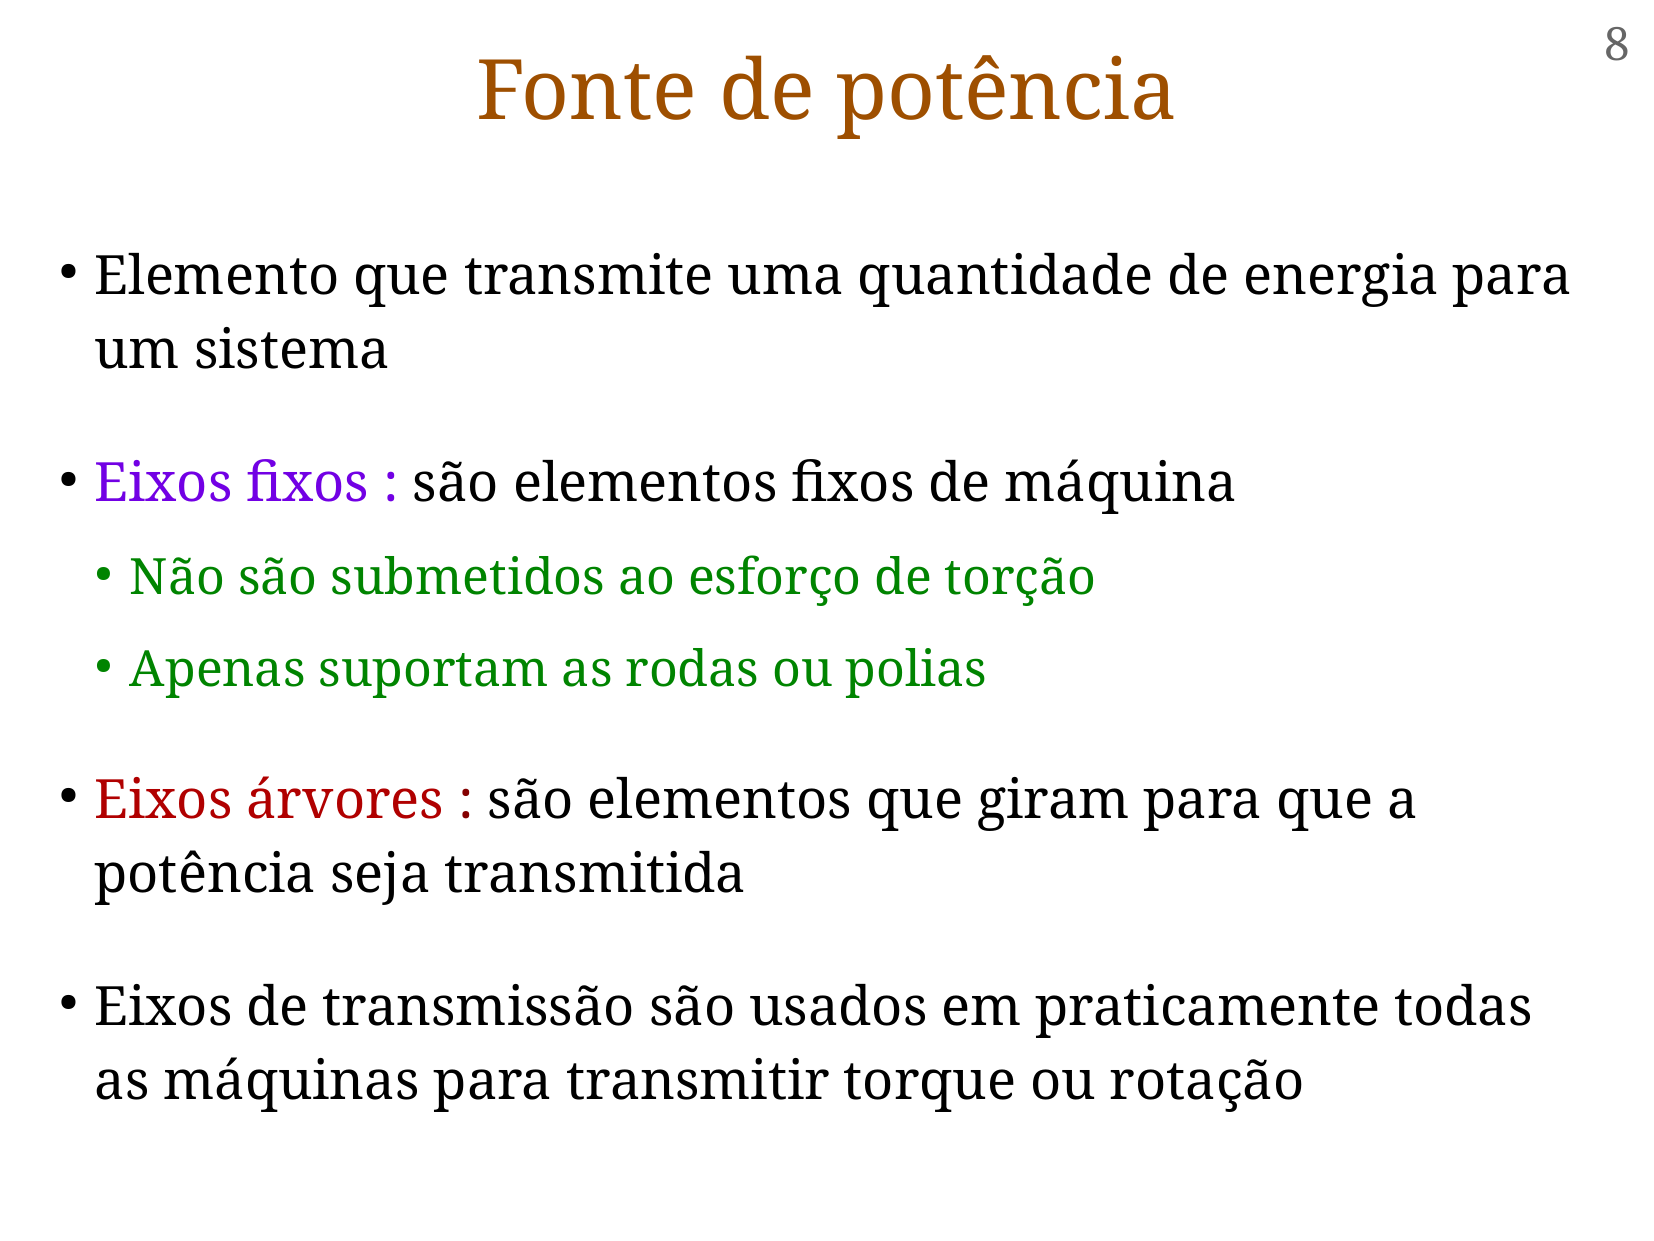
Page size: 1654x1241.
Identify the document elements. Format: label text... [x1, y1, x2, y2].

title Fonte de potência [59, 29, 1595, 148]
list Elemento que transmite uma quantidade de energia para um sistema Eixos fixos : são elementos fixos de máquina Não são submetidos ao esforço de torção Apenas suportam as rodas ou polias Eixos árvores : são elementos que giram para que a potência seja transmitida Eixos de transmissão são usados em praticamente todas as máquinas para transmitir torque ou rotação [59, 236, 1595, 1211]
